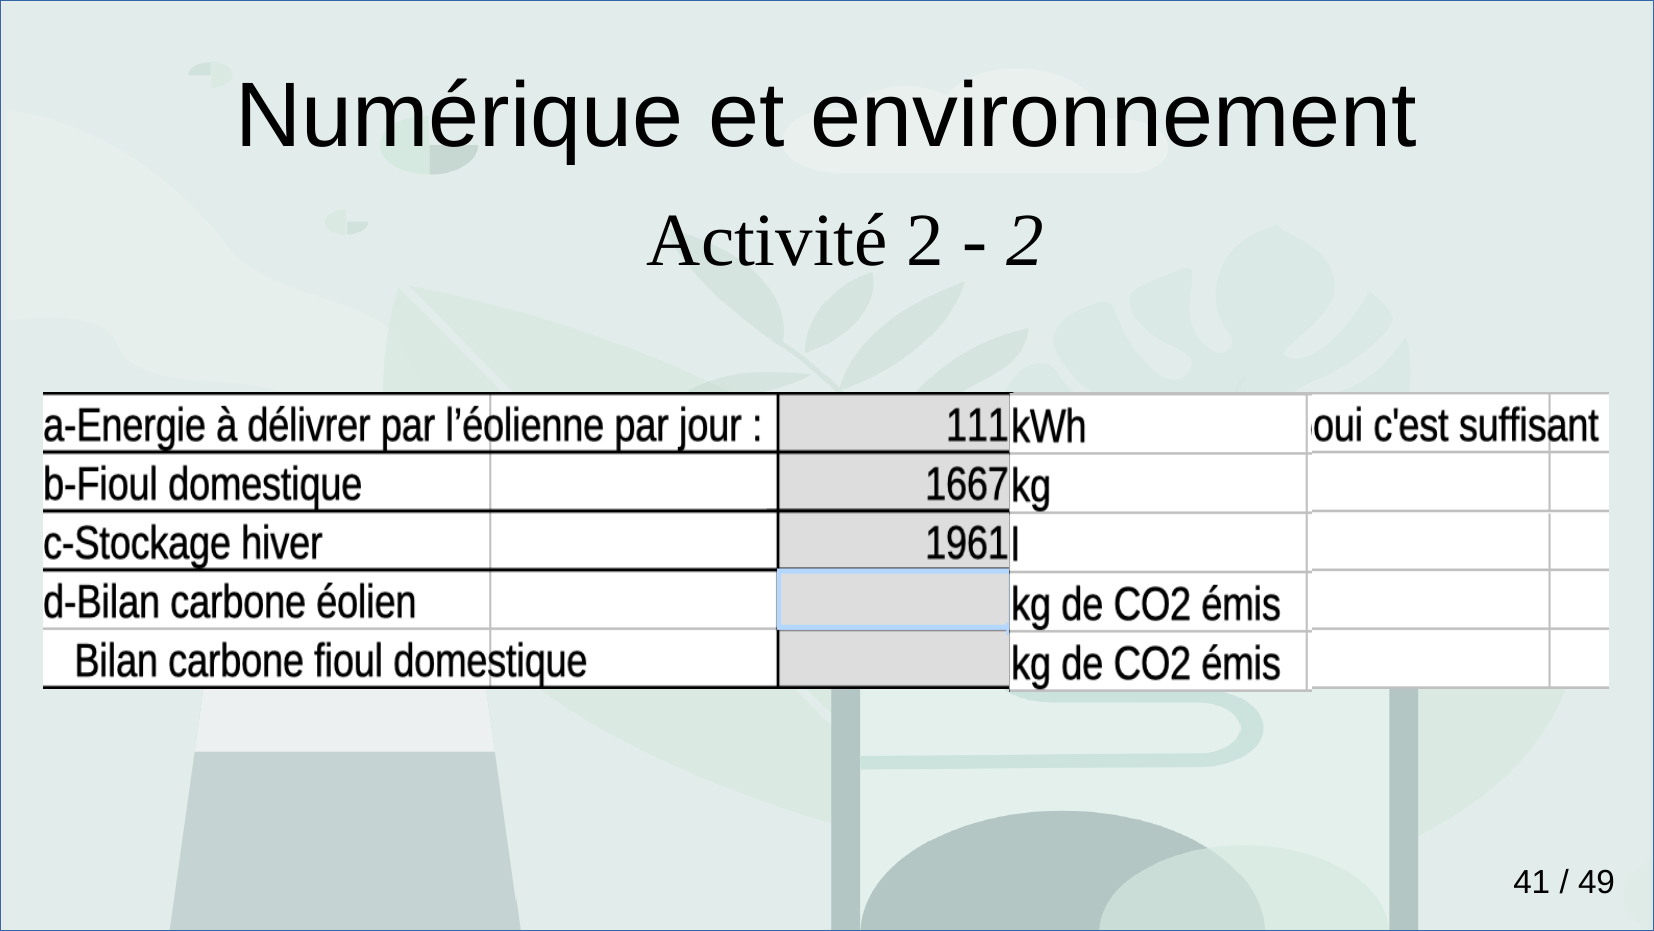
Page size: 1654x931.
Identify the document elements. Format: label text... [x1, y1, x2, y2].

text_box [0, 0, 1654, 931]
picture [43, 392, 1609, 692]
title Numérique et environnement [82, 37, 1571, 193]
text_box Activité 2 - 2 [574, 191, 1117, 372]
text_box <number> / 49 [1341, 855, 1630, 926]
